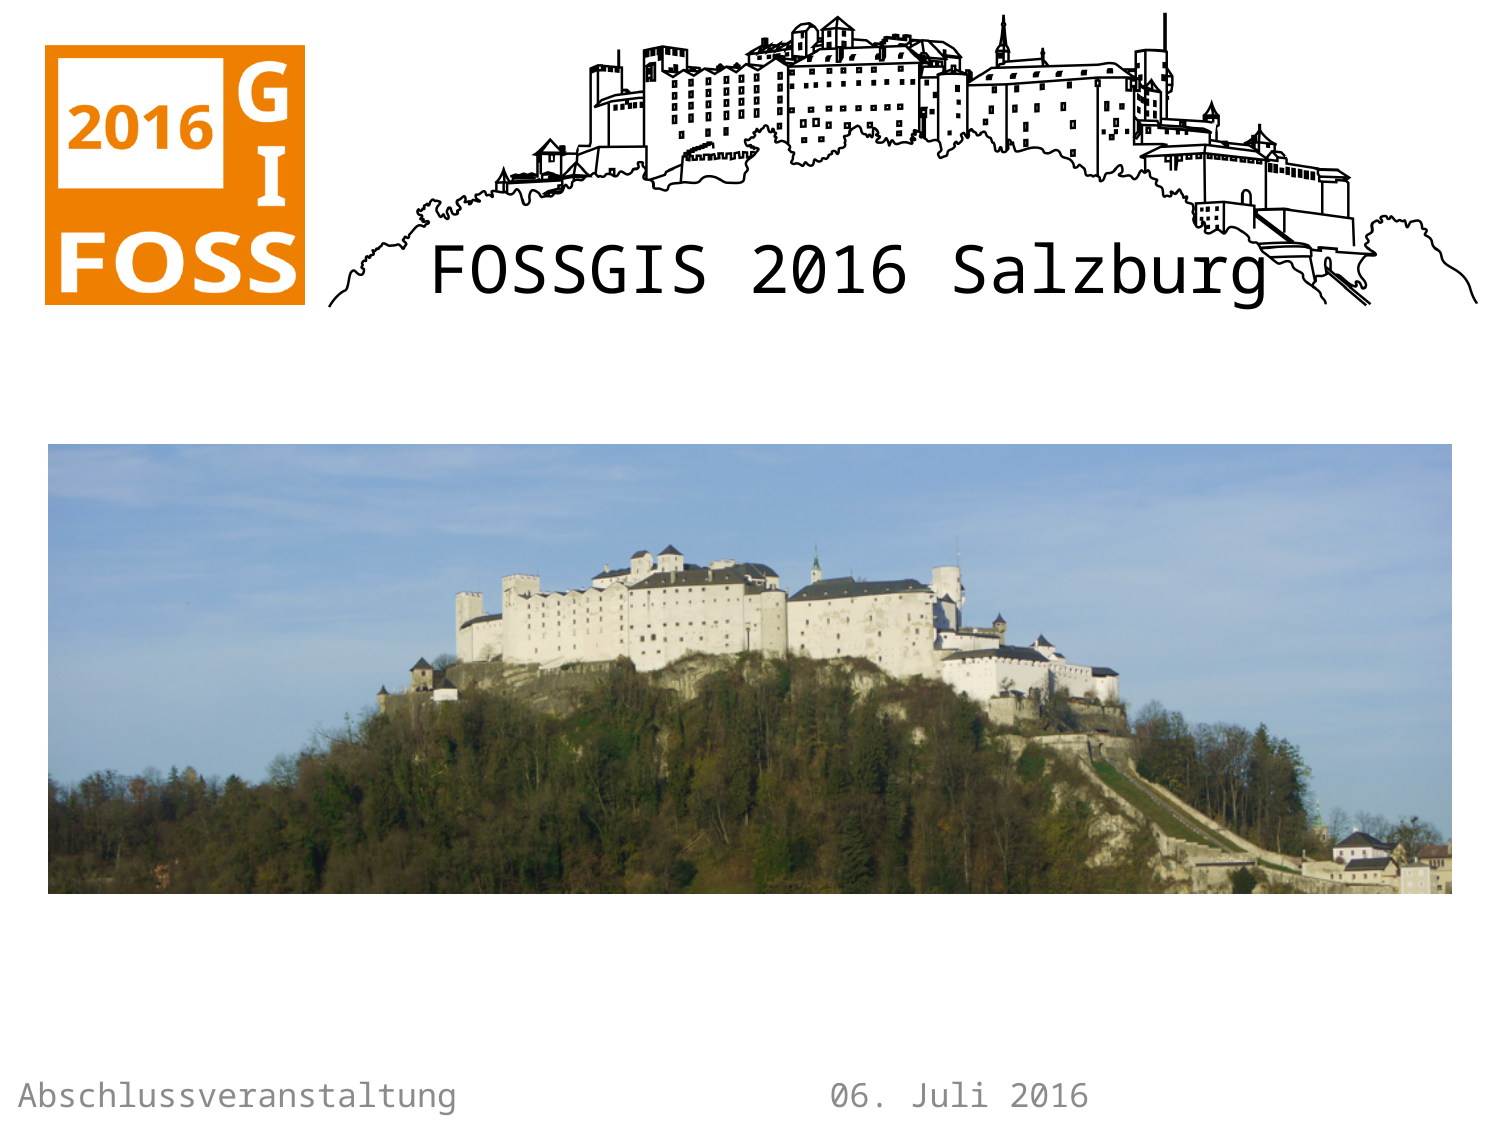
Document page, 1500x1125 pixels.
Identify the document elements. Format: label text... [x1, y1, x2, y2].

picture [45, 45, 305, 306]
subtitle Abschlussveranstaltung 06. Juli 2016 [2, 1046, 1500, 1125]
picture [327, 12, 1500, 327]
picture [48, 444, 1452, 894]
title FOSSGIS 2016 Salzburg [300, 196, 1399, 339]
